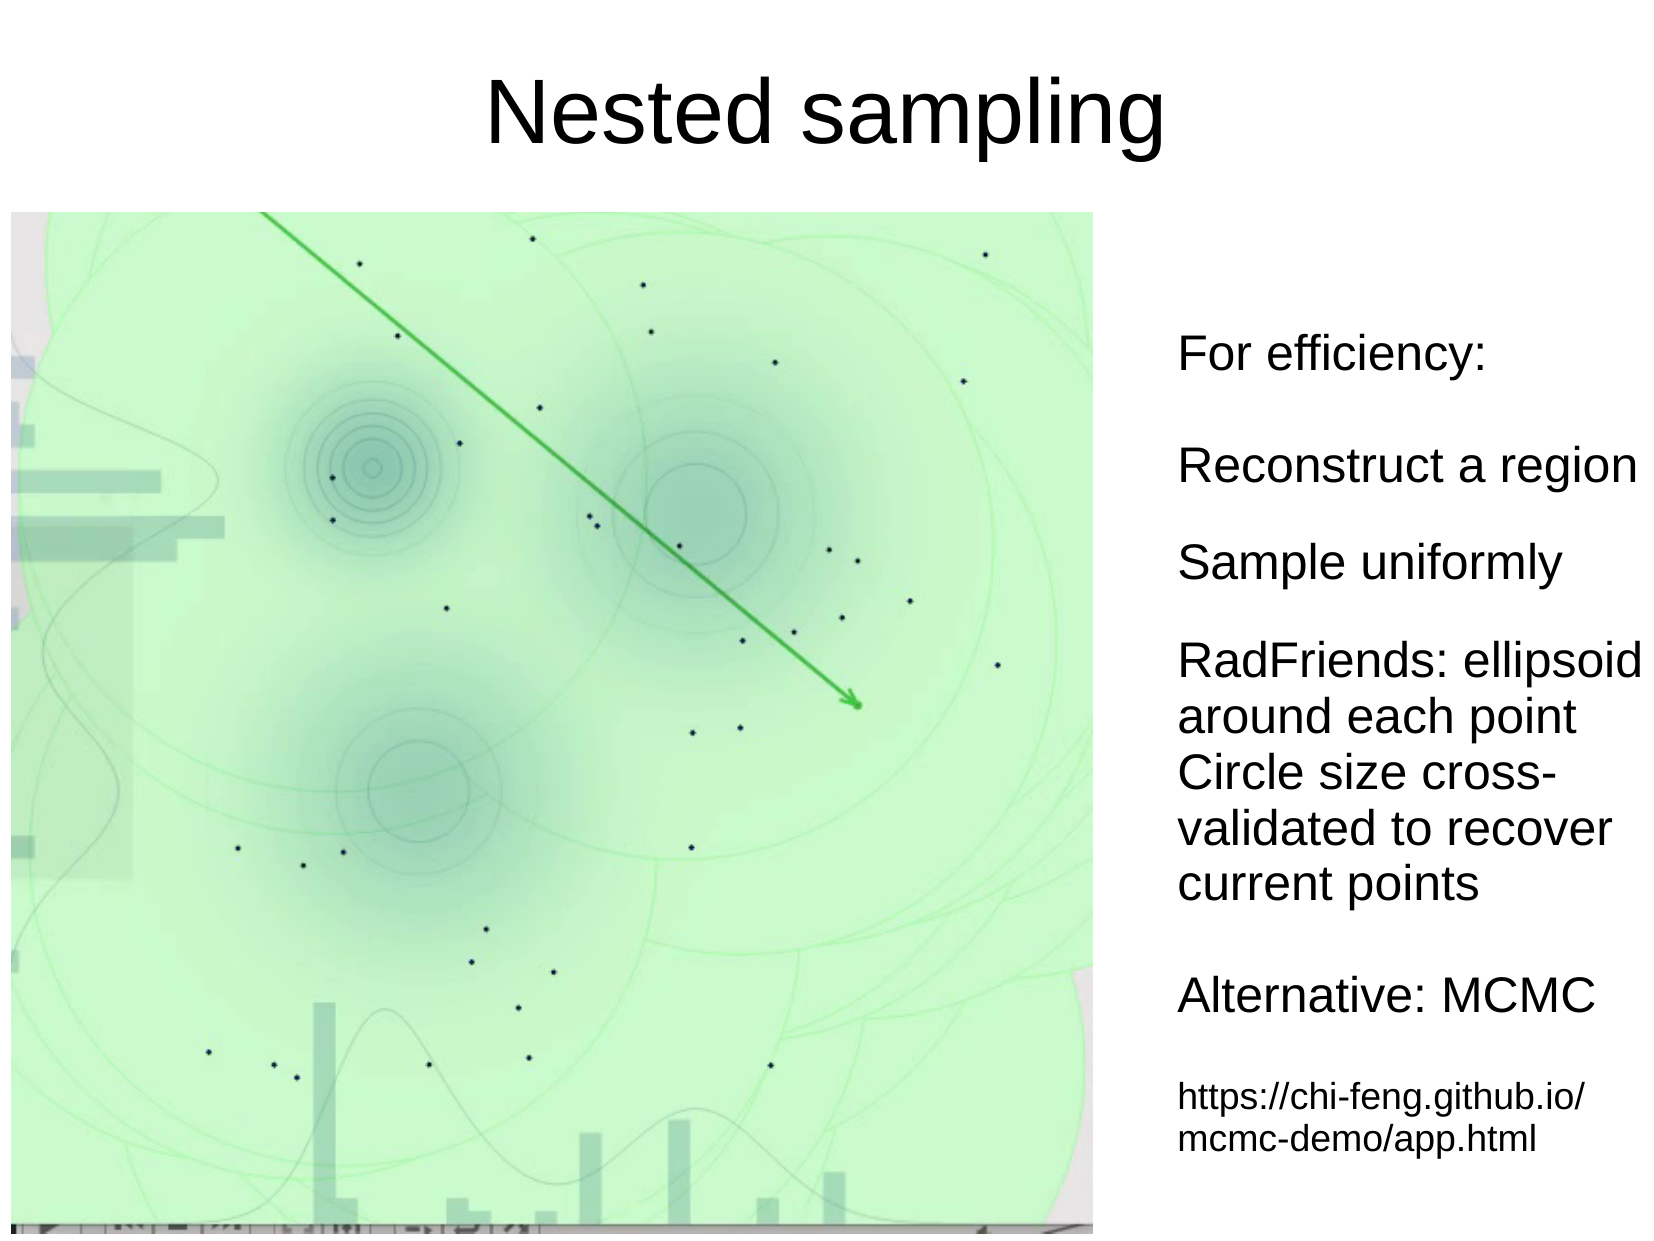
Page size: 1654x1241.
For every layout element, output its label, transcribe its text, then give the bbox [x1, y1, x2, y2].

text_box https://chi-feng.github.io/mcmc-demo/app.html [1162, 1068, 1654, 1201]
text_box [10, 211, 1094, 1235]
title Nested sampling [82, 7, 1571, 216]
text_box For efficiency: Reconstruct a region Sample uniformly RadFriends: ellipsoid around each point Circle size cross-validated to recover current points Alternative: MCMC [1162, 262, 1654, 1068]
